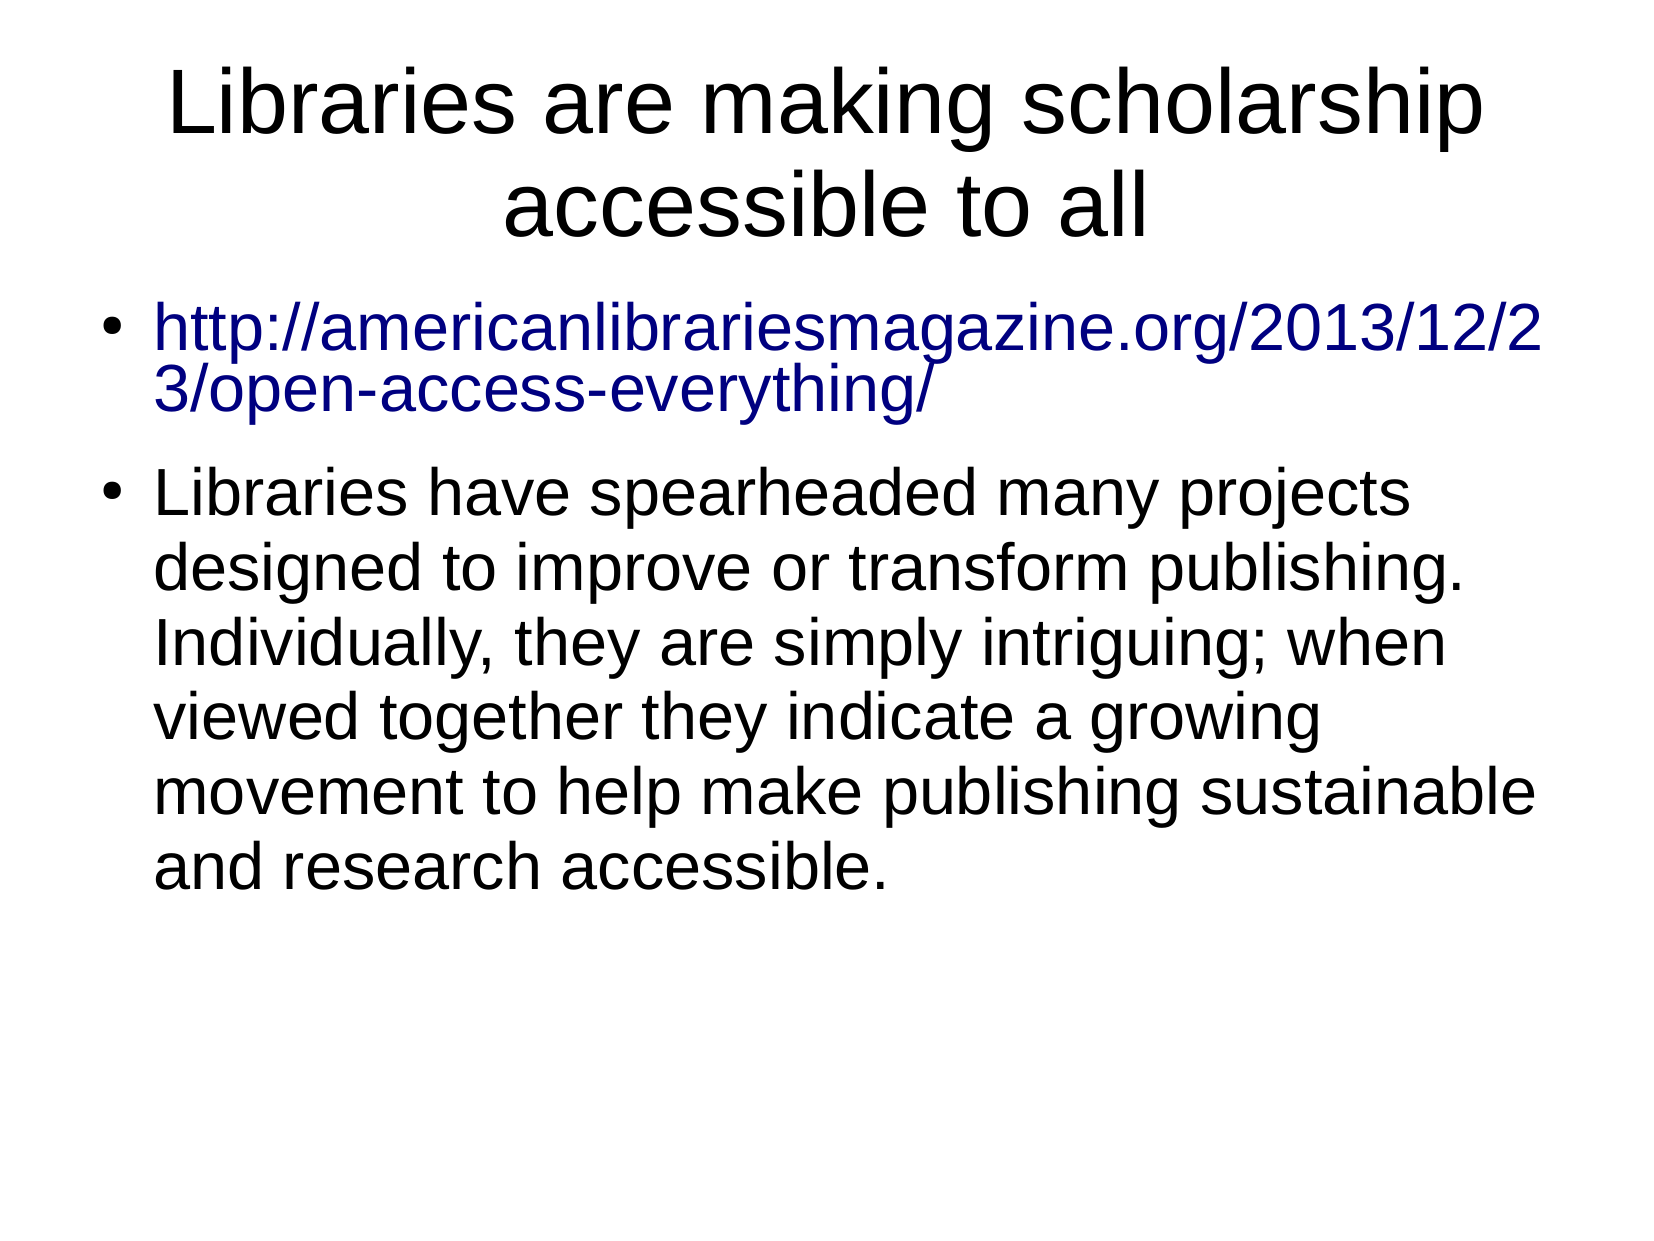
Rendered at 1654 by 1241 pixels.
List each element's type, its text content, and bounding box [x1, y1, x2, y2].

title Libraries are making scholarship accessible to all [82, 48, 1571, 258]
list http://americanlibrariesmagazine.org/2013/12/23/open-access-everything/ Libraries have spearheaded many projects designed to improve or transform publishing. Individually, they are simply intriguing; when viewed together they indicate a growing movement to help make publishing sustainable and research accessible. [82, 290, 1571, 1010]
